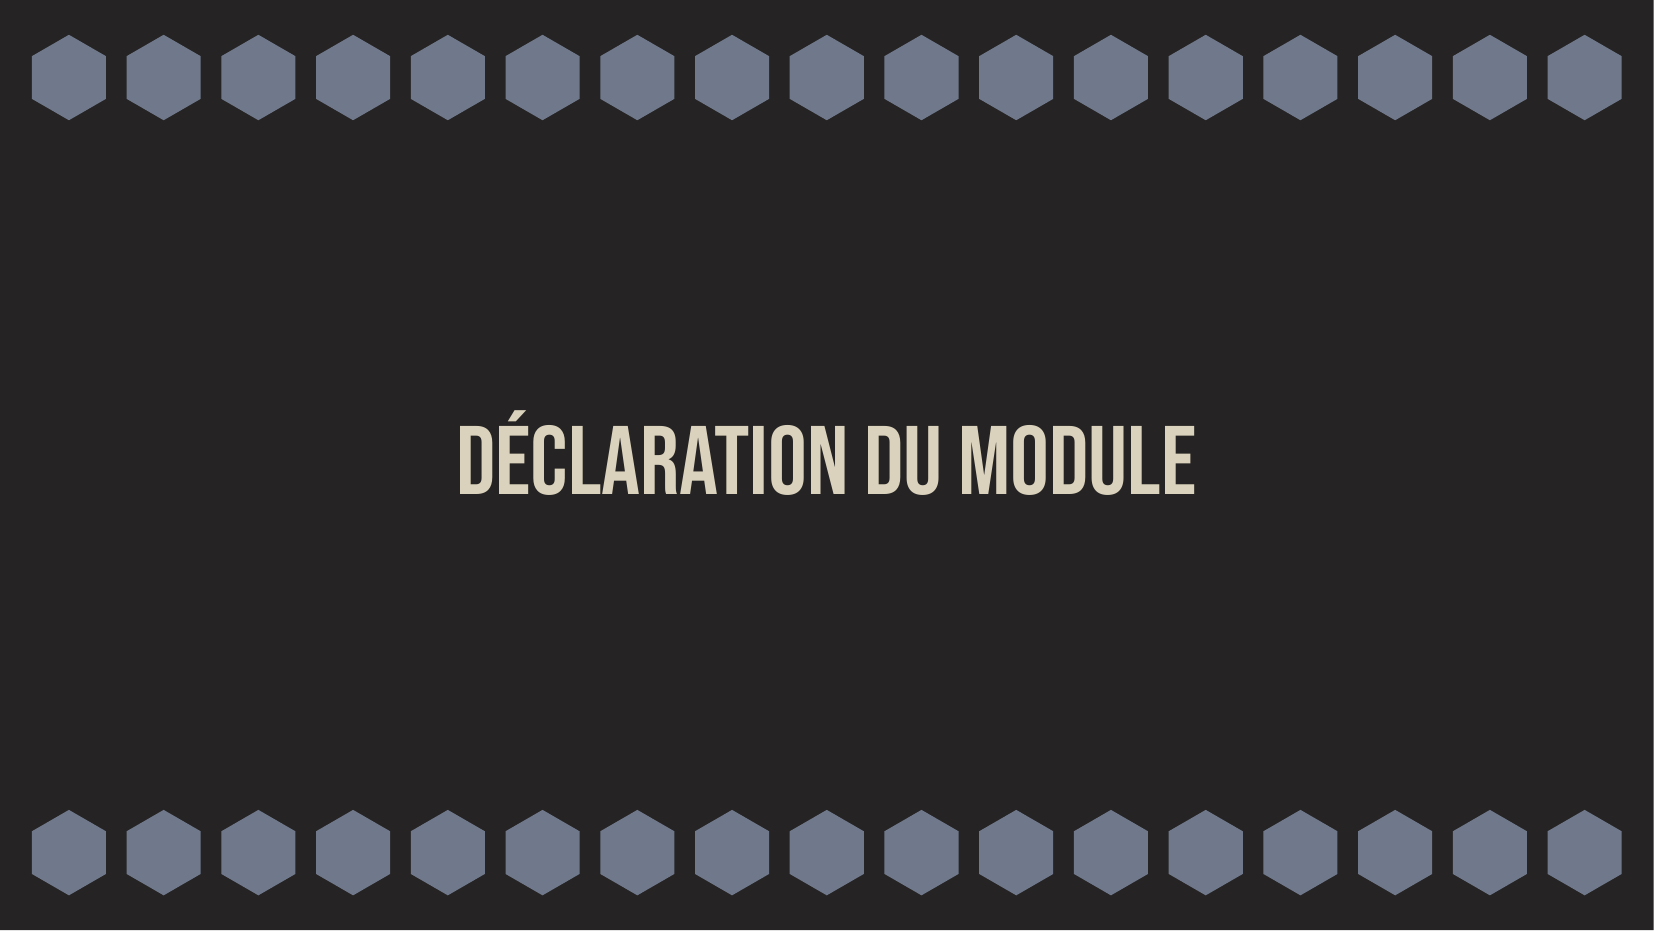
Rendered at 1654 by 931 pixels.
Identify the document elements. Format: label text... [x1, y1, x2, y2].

title Déclaration du module [67, 150, 1586, 781]
